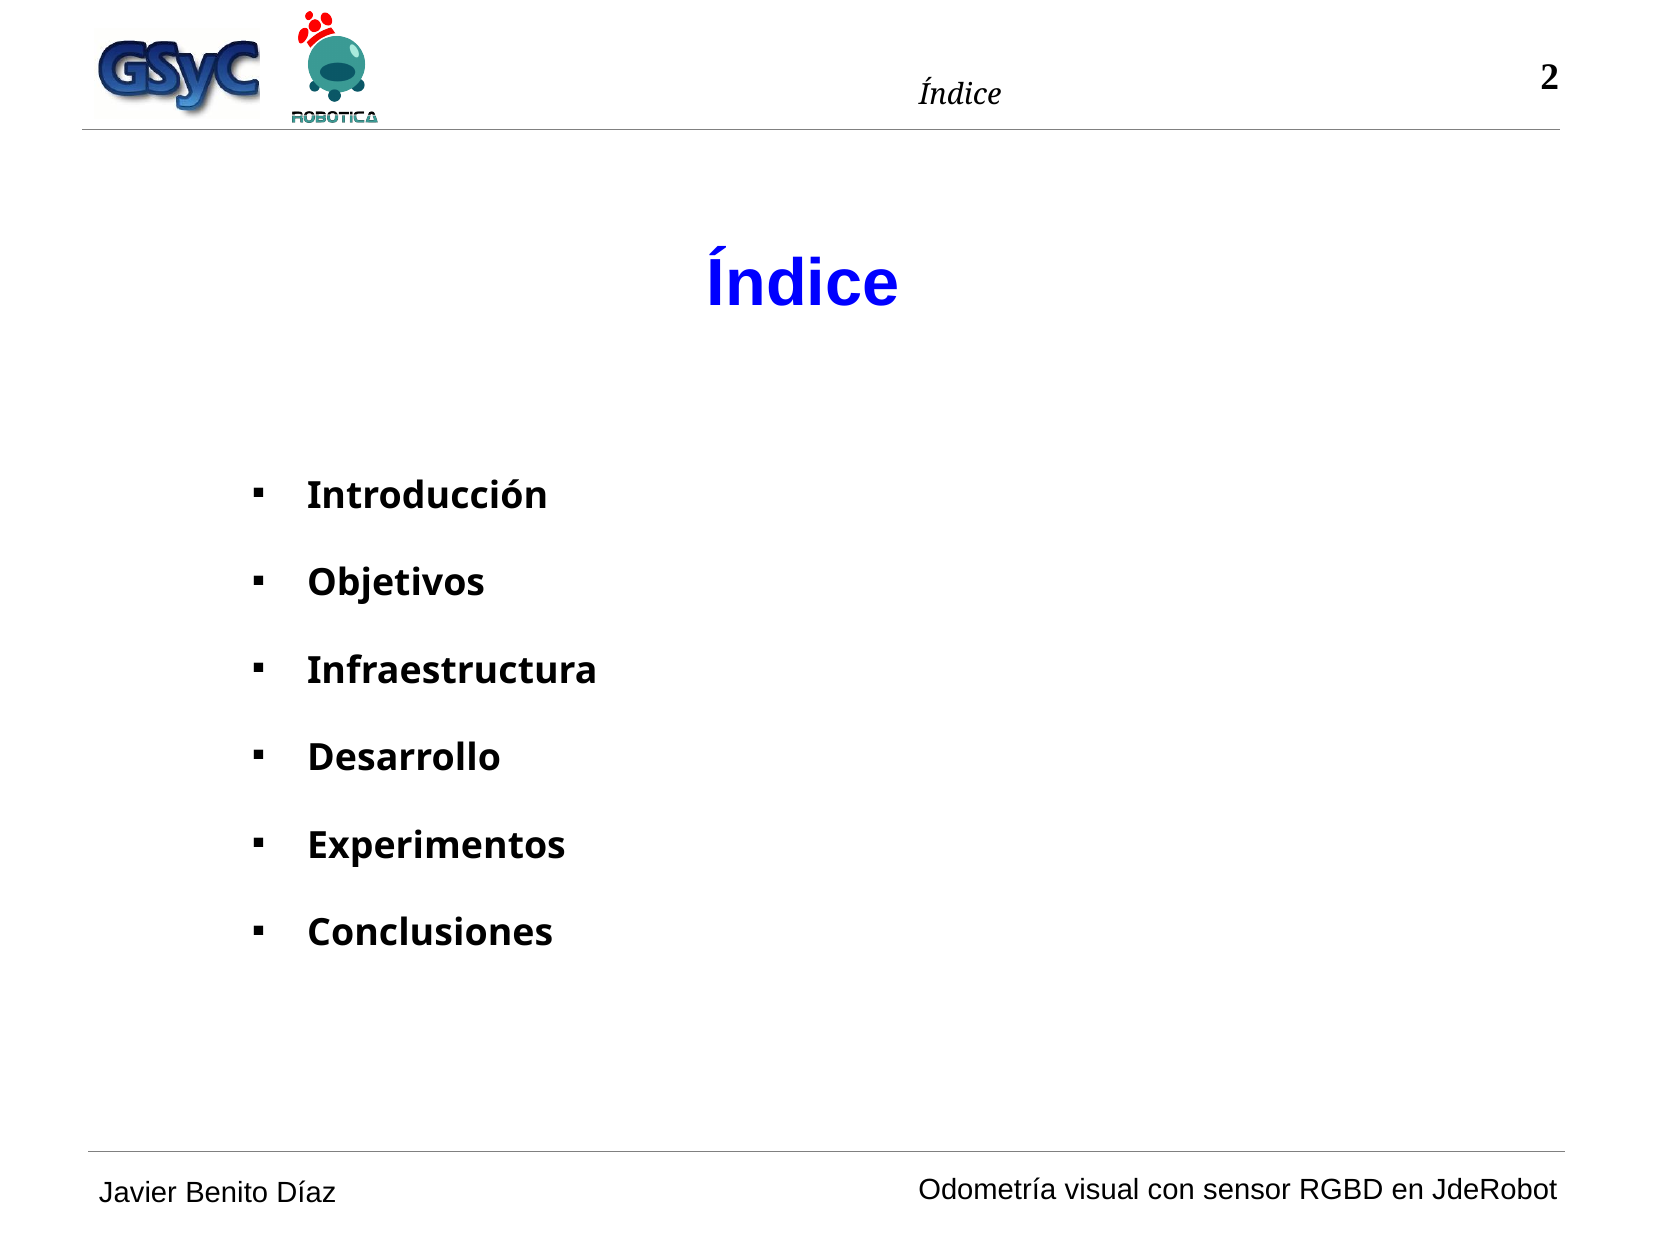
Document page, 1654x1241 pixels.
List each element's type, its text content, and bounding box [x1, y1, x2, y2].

title Índice [59, 230, 1548, 438]
list Introducción Objetivos Infraestructura Desarrollo Experimentos Conclusiones [236, 442, 1069, 1046]
picture [292, 11, 378, 123]
picture [94, 28, 260, 119]
text_box Índice [709, 65, 1211, 114]
